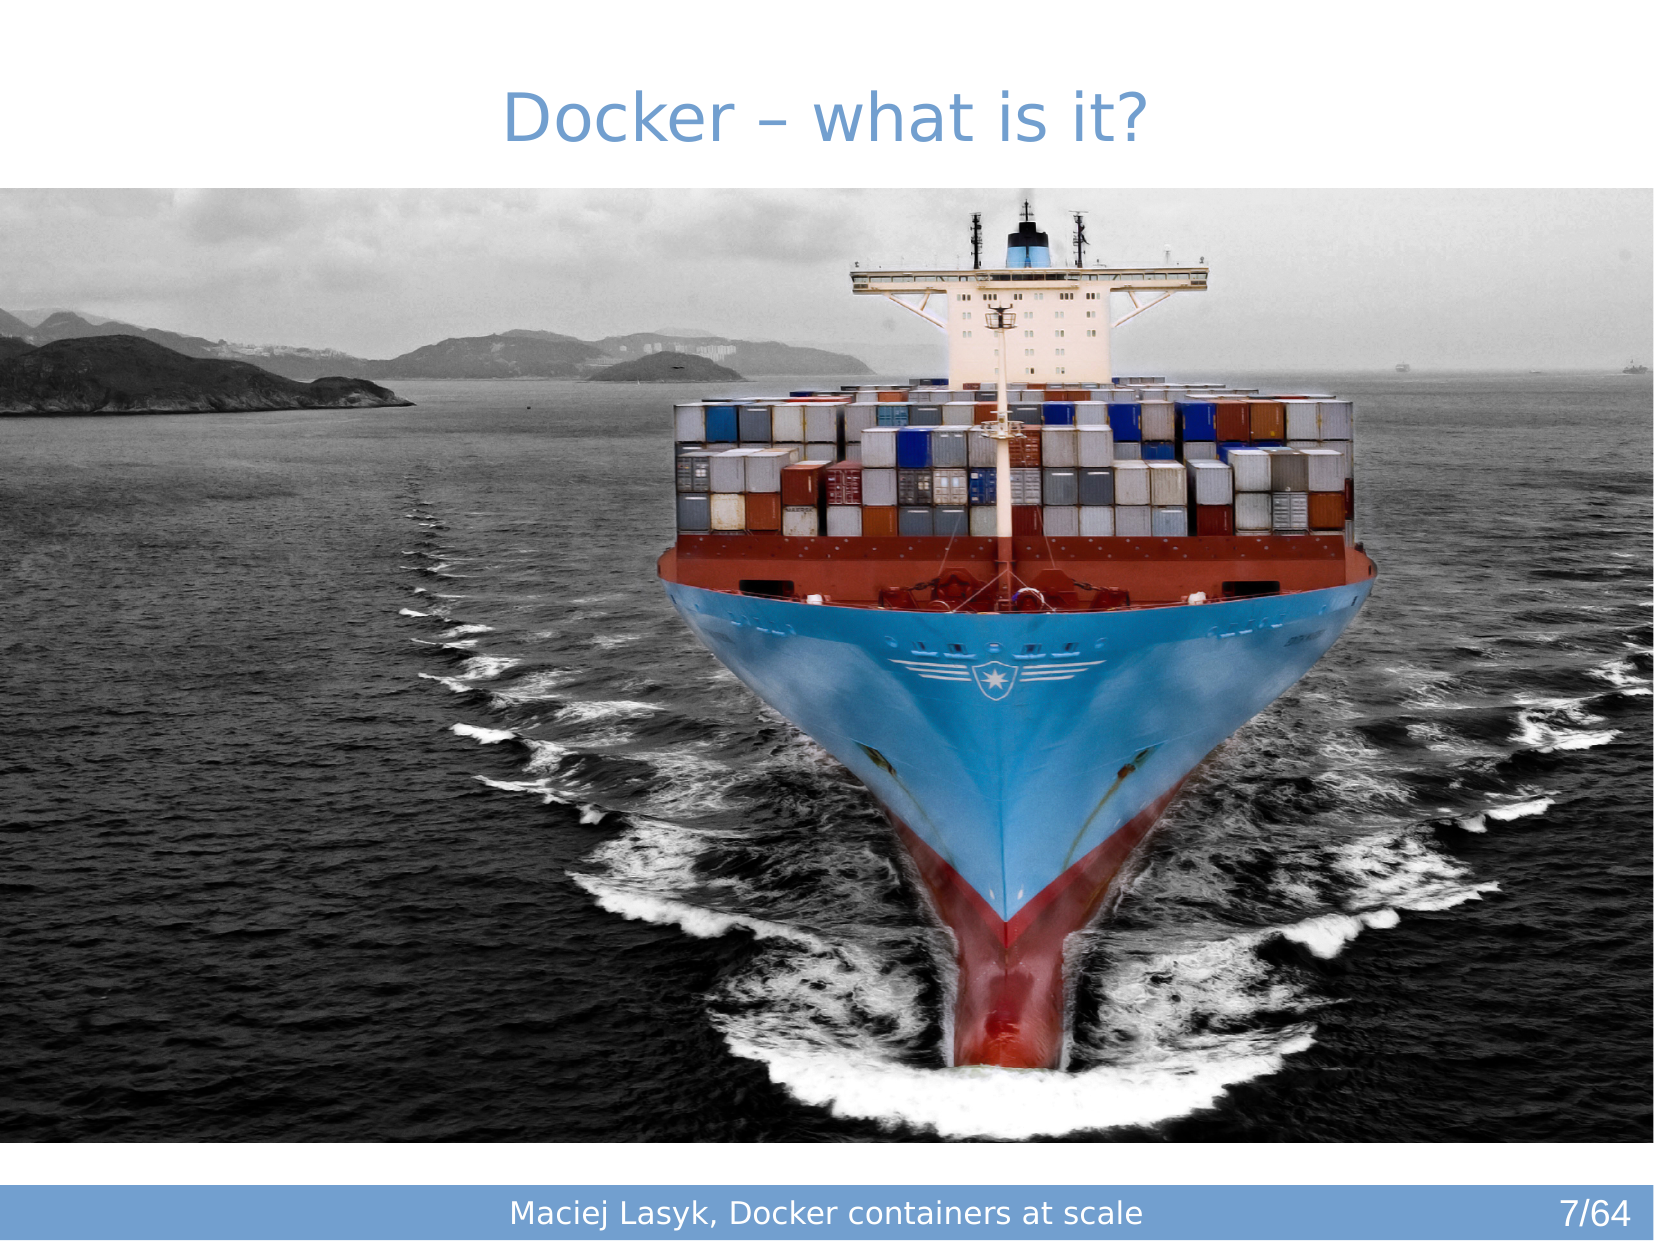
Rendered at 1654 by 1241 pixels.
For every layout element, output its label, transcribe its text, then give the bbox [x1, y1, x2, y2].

picture [0, 188, 1654, 1143]
text_box 7/64 [1533, 1185, 1647, 1241]
text_box [1647, 1185, 1654, 1241]
text_box Docker – what is it? [487, 72, 1167, 166]
text_box [0, 1185, 1533, 1241]
text_box Maciej Lasyk, Docker containers at scale [494, 1188, 1160, 1240]
